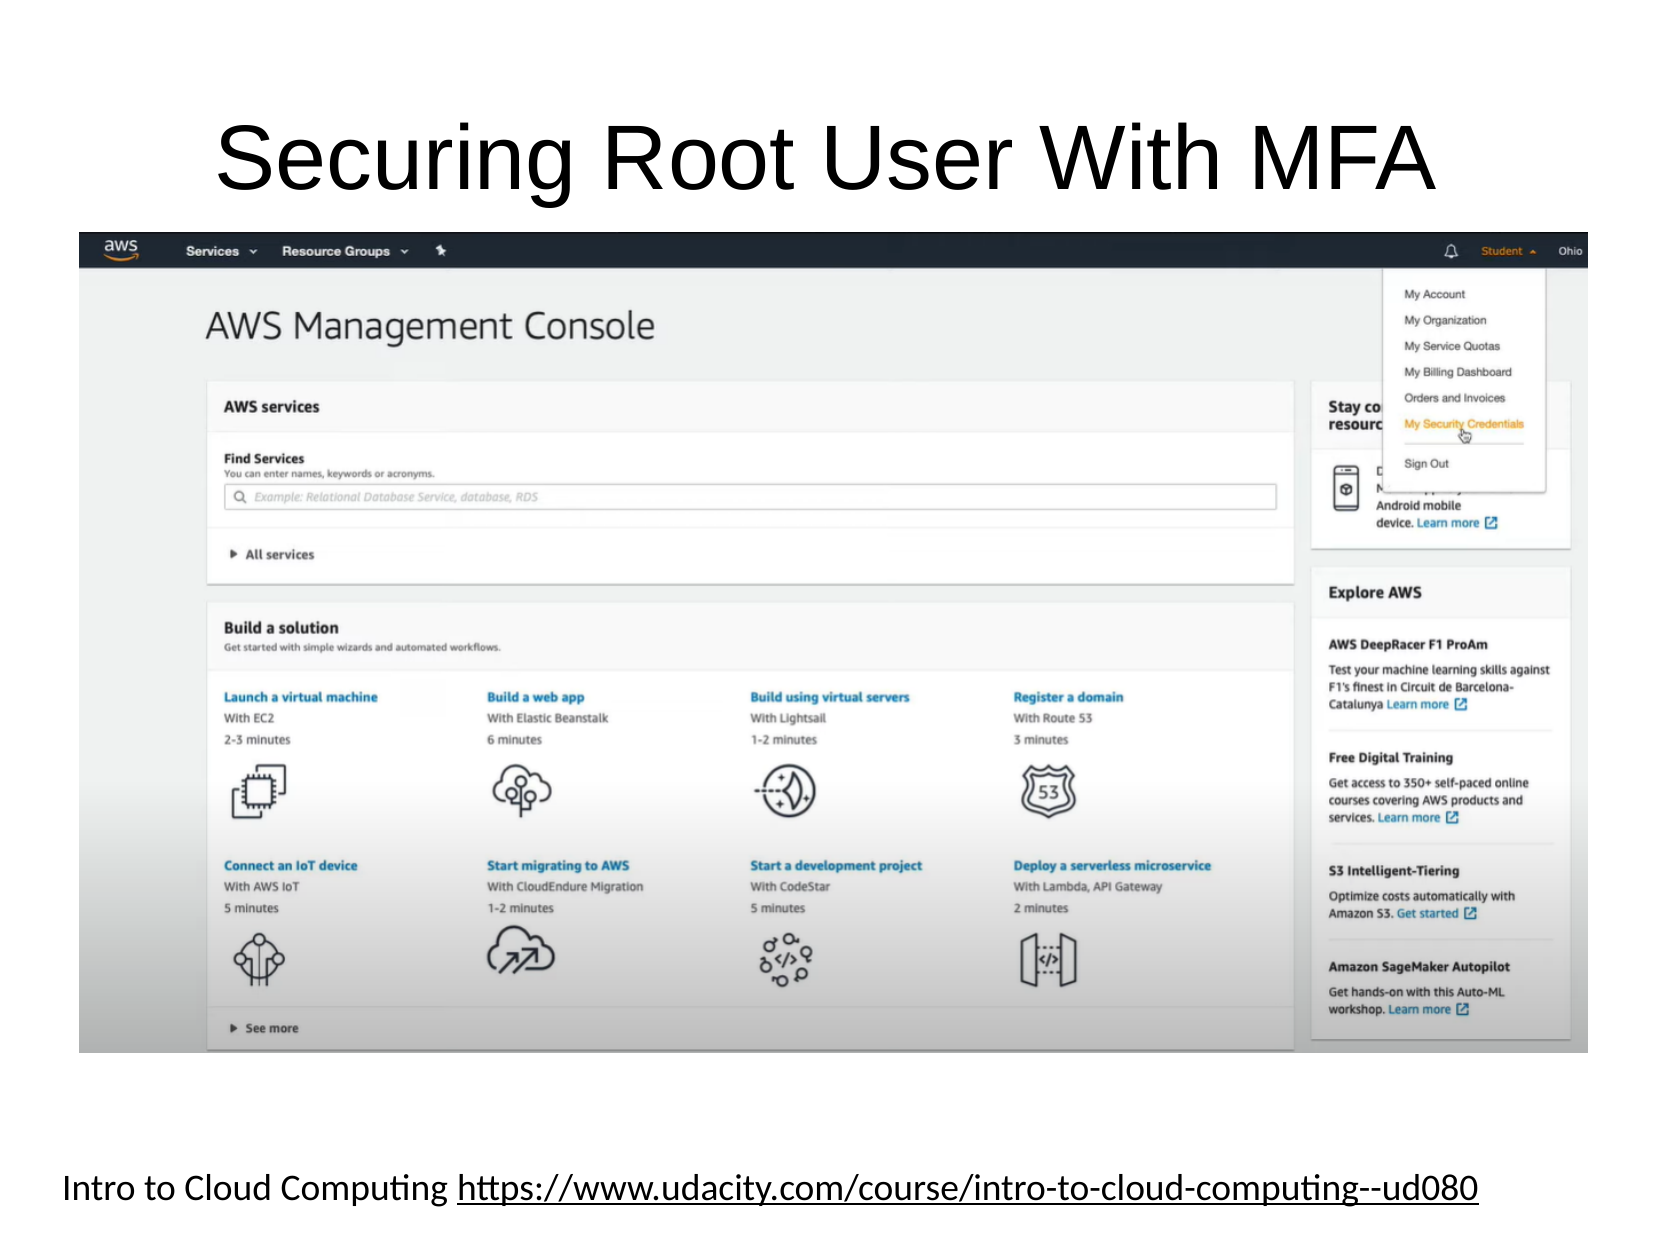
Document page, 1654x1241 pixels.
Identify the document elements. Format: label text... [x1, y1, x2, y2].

text_box Intro to Cloud Computing https://www.udacity.com/course/intro-to-cloud-computing--ud080 [47, 1164, 1620, 1241]
picture [79, 232, 1588, 1053]
title Securing Root User With MFA [82, 49, 1571, 232]
